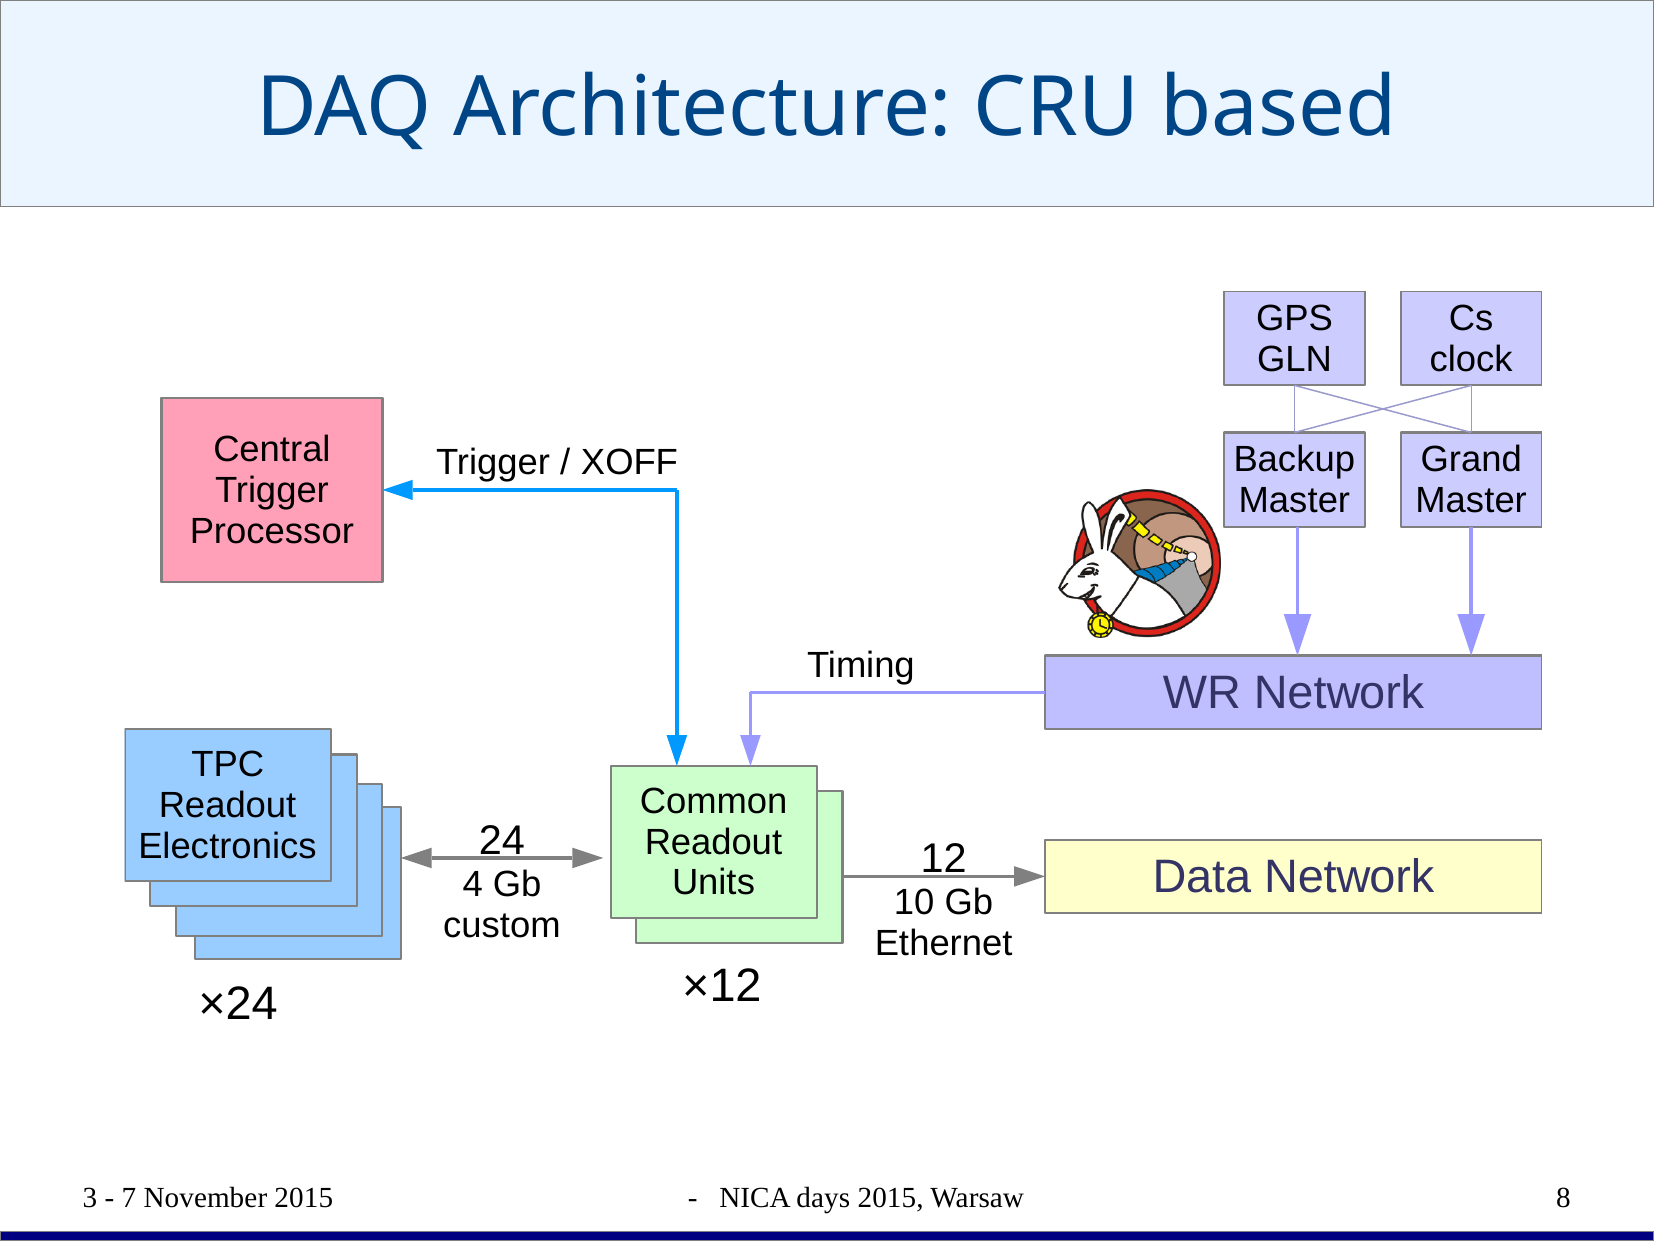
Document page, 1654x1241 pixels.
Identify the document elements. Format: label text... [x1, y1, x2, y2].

title DAQ Architecture: CRU based [82, 29, 1571, 178]
picture [124, 291, 1542, 1040]
